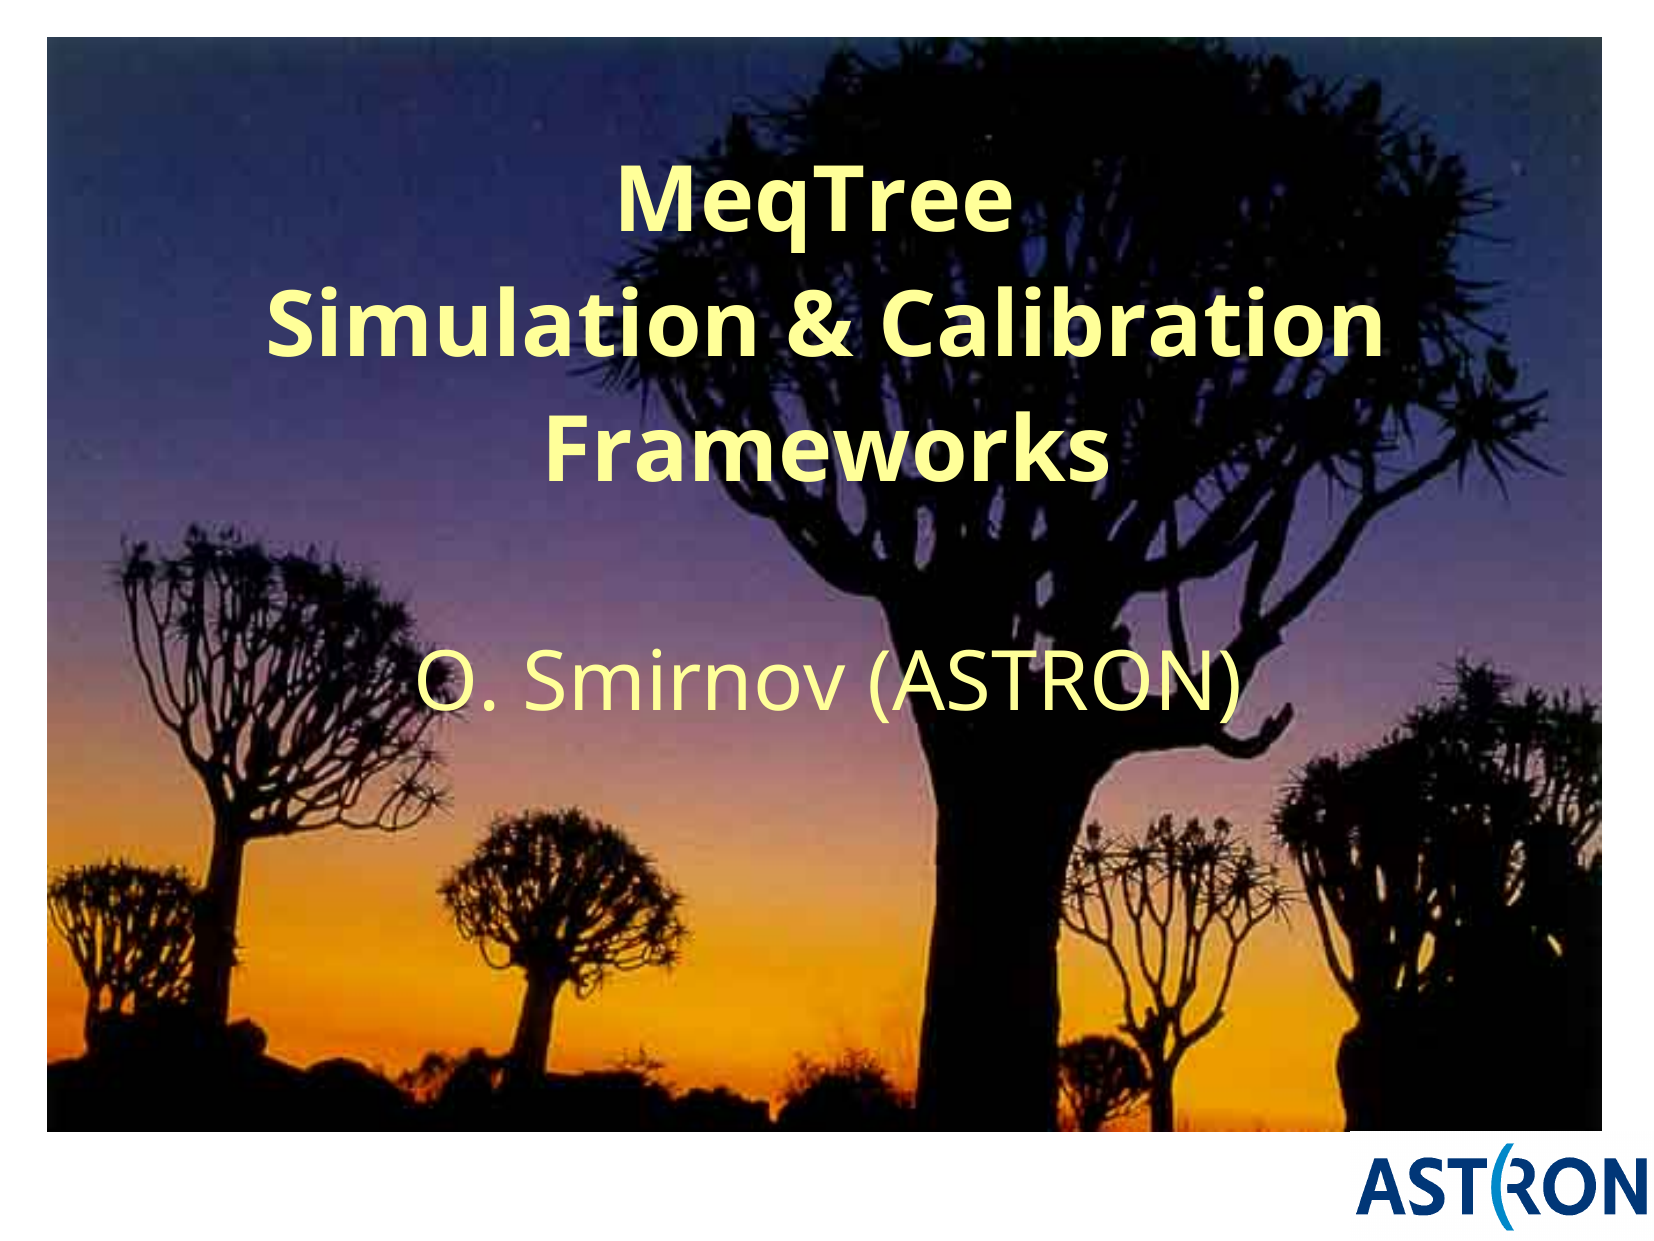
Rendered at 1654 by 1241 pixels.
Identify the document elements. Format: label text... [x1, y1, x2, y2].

list O. Smirnov (ASTRON) [65, 620, 1592, 911]
title MeqTree Simulation & Calibration Frameworks [0, 26, 1654, 1241]
picture [1350, 1131, 1654, 1241]
